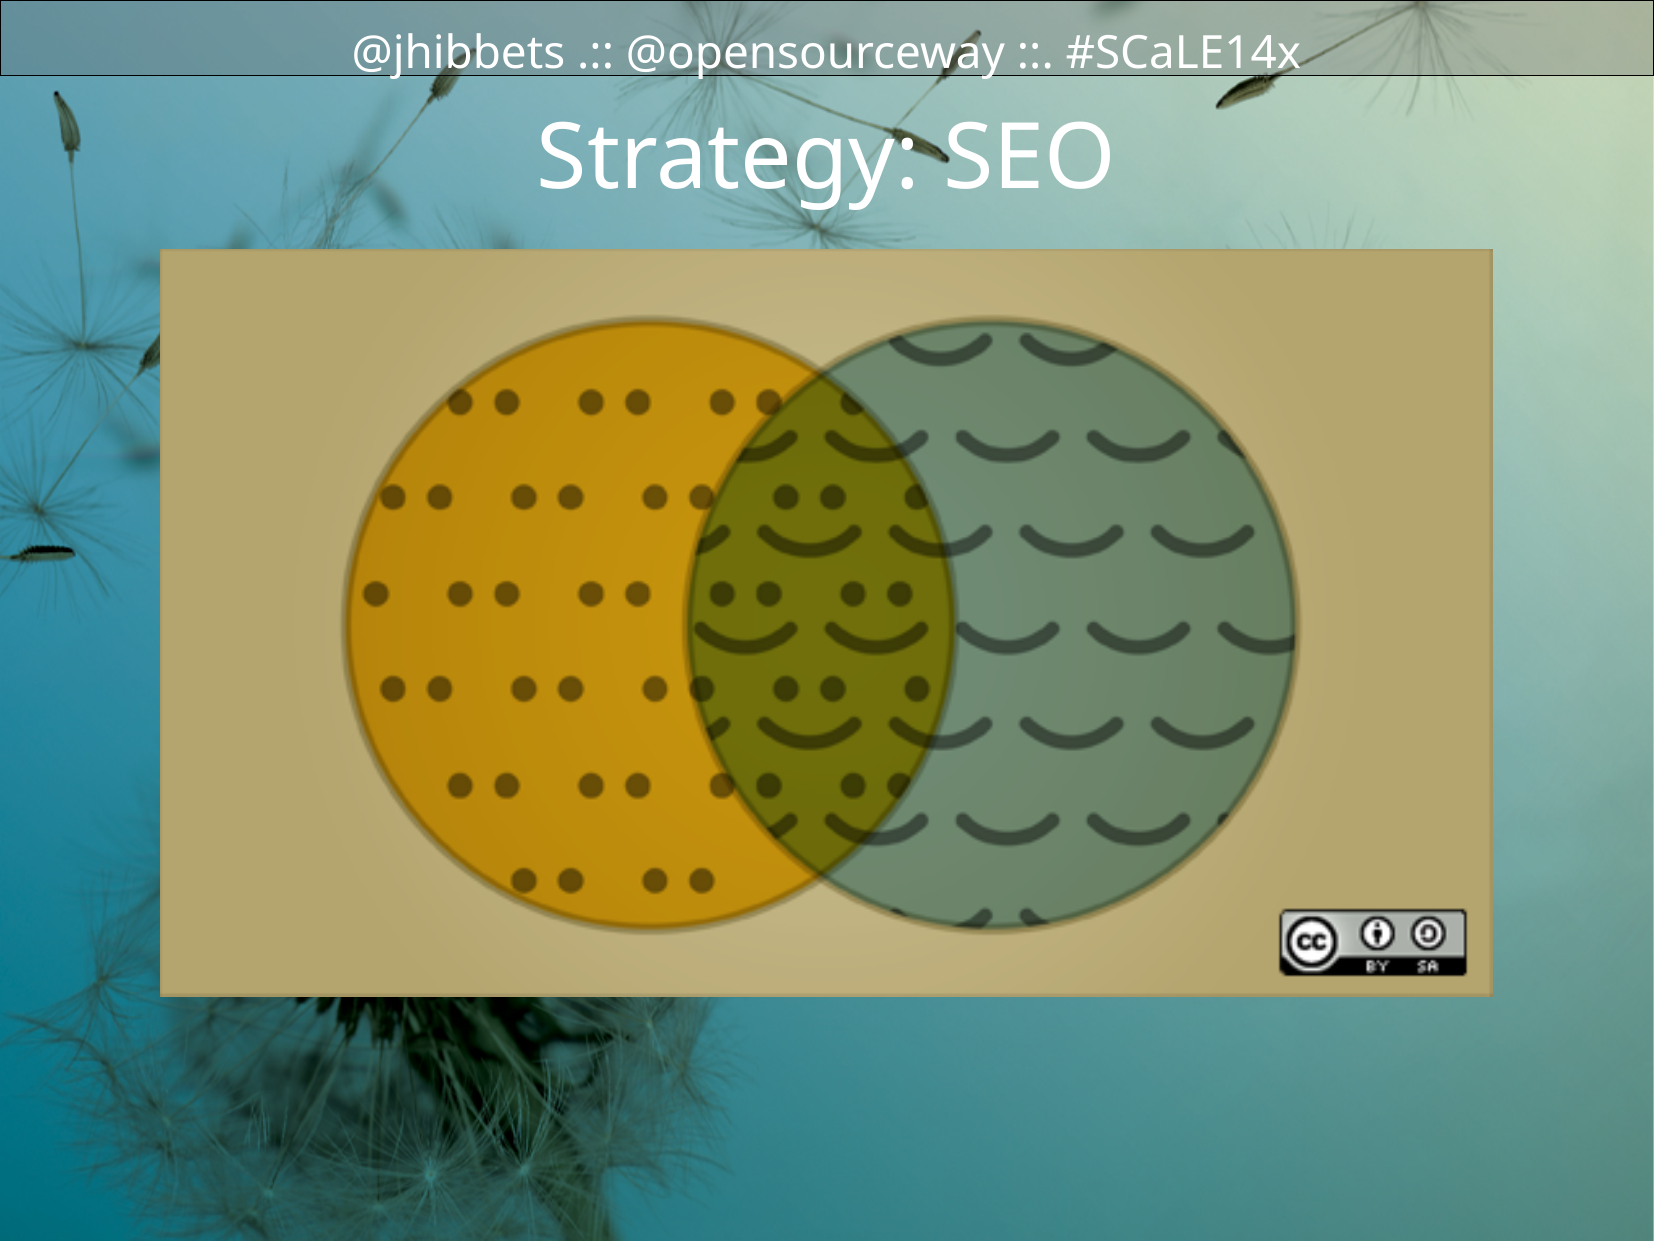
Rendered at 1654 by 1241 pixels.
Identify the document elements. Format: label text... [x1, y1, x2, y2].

title Strategy: SEO [82, 49, 1571, 257]
picture [0, 76, 1654, 1241]
